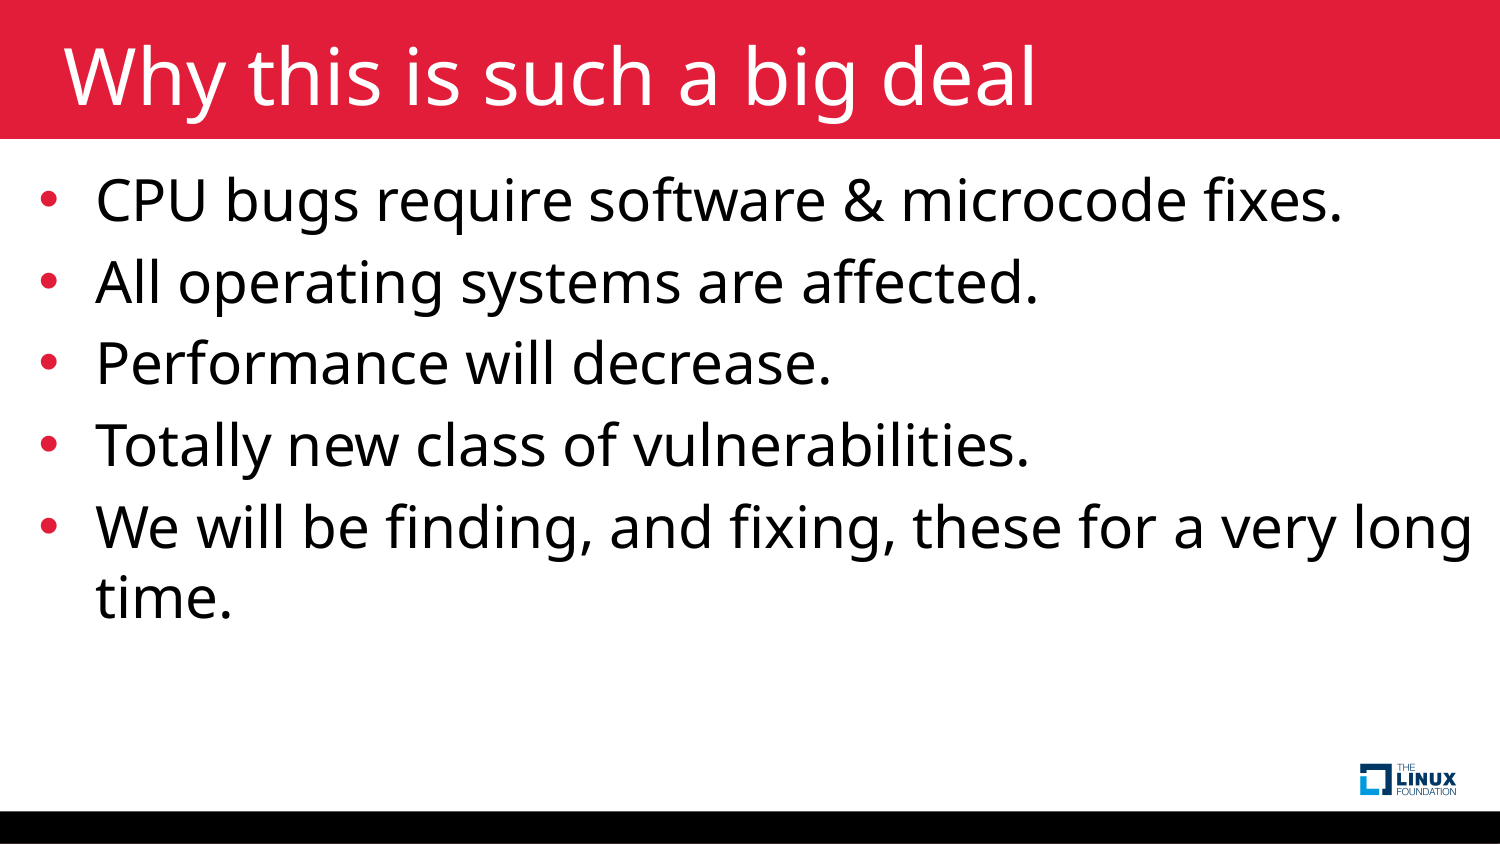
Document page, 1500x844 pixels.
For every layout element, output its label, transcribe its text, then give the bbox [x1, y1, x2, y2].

picture [1388, 753, 1426, 799]
title Why this is such a big deal [48, 7, 1425, 140]
list CPU bugs require software & microcode fixes. All operating systems are affected. Performance will decrease. Totally new class of vulnerabilities. We will be finding, and fixing, these for a very long time. [23, 155, 1500, 676]
